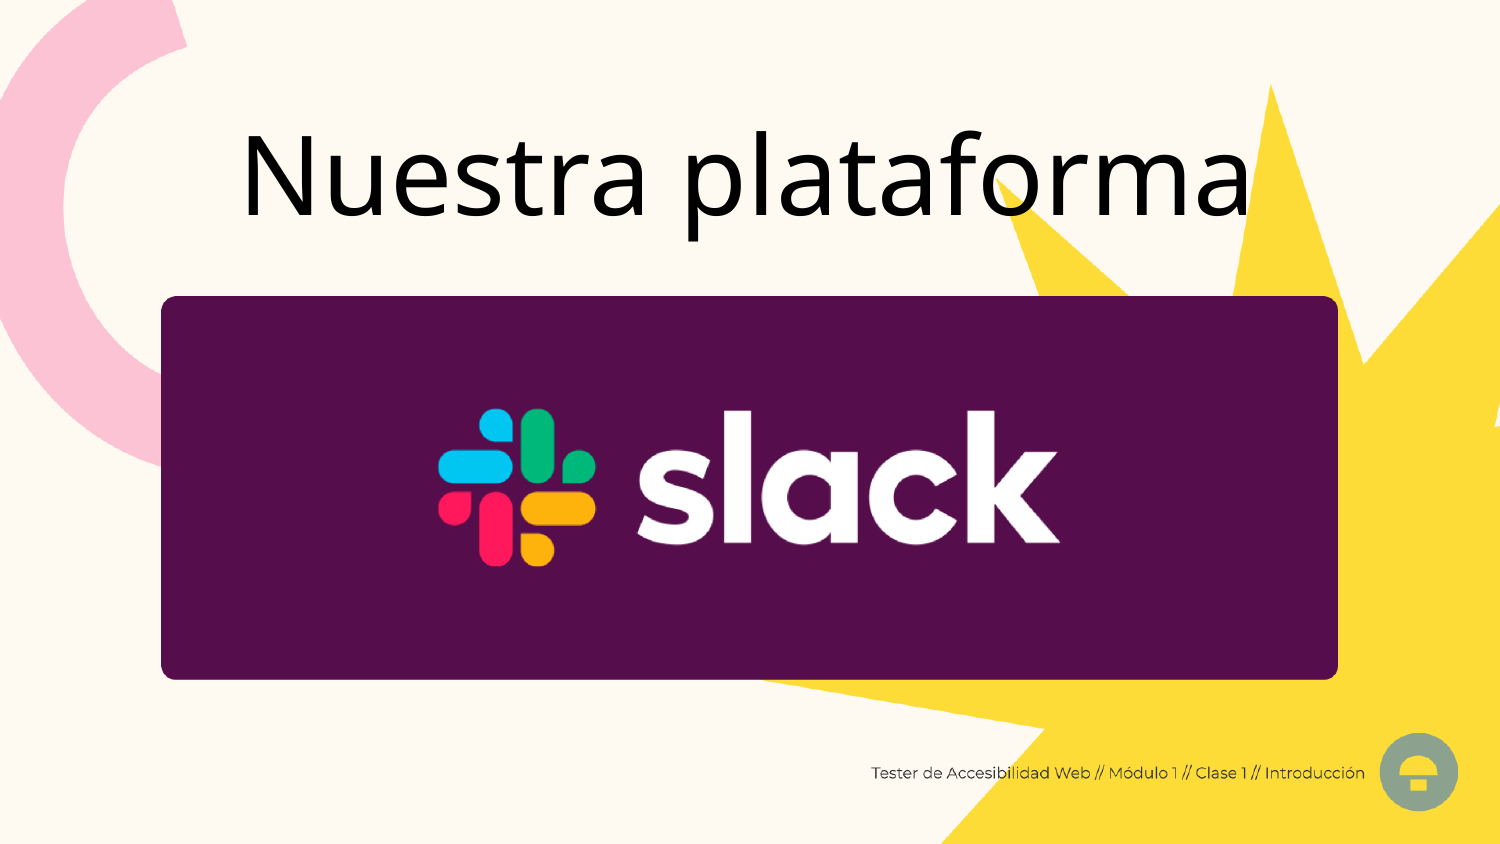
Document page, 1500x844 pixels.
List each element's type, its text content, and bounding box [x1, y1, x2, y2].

picture [0, 0, 1500, 844]
text_box Nuestra plataforma [34, 89, 1461, 253]
